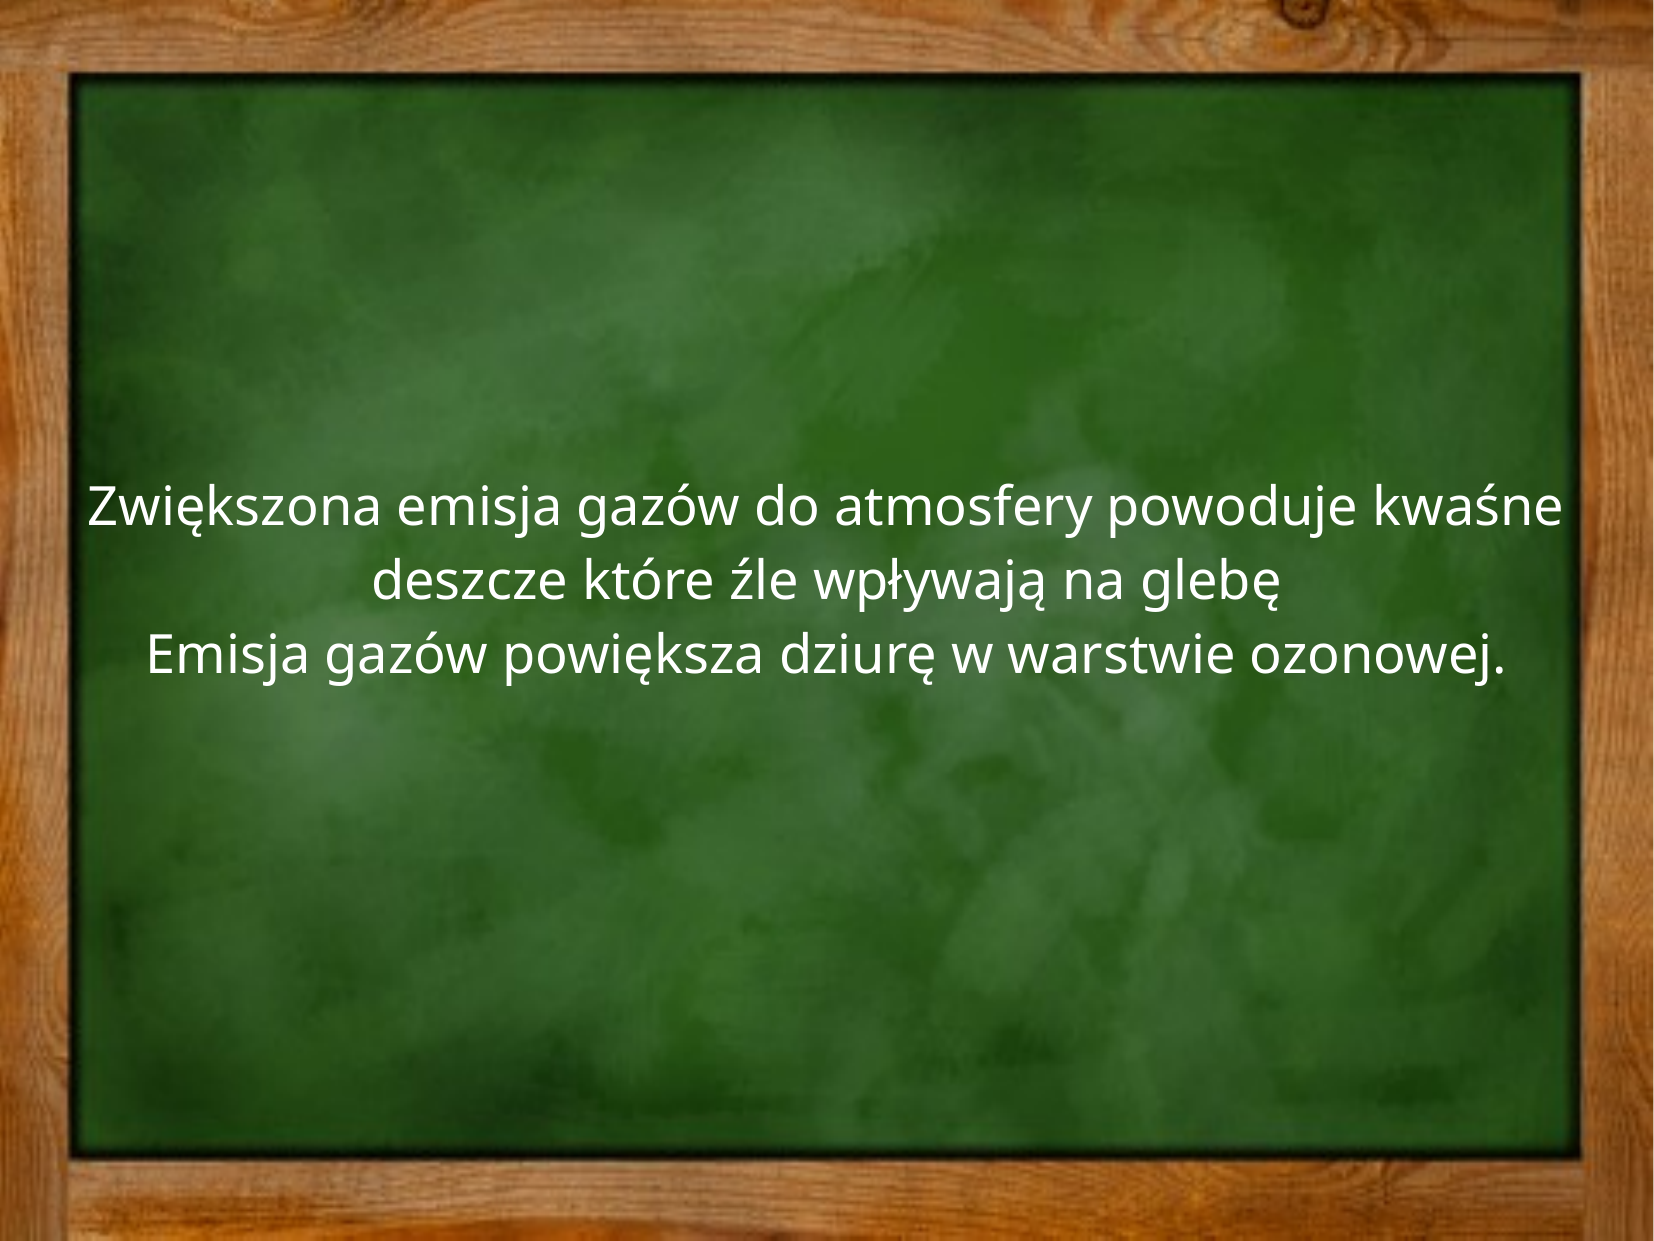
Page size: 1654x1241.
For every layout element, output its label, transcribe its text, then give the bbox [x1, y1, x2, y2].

picture [0, 0, 1654, 1241]
text_box Zwiększona emisja gazów do atmosfery powoduje kwaśne deszcze które źle wpływają na glebę Emisja gazów powiększa dziurę w warstwie ozonowej. [82, 260, 1572, 1079]
